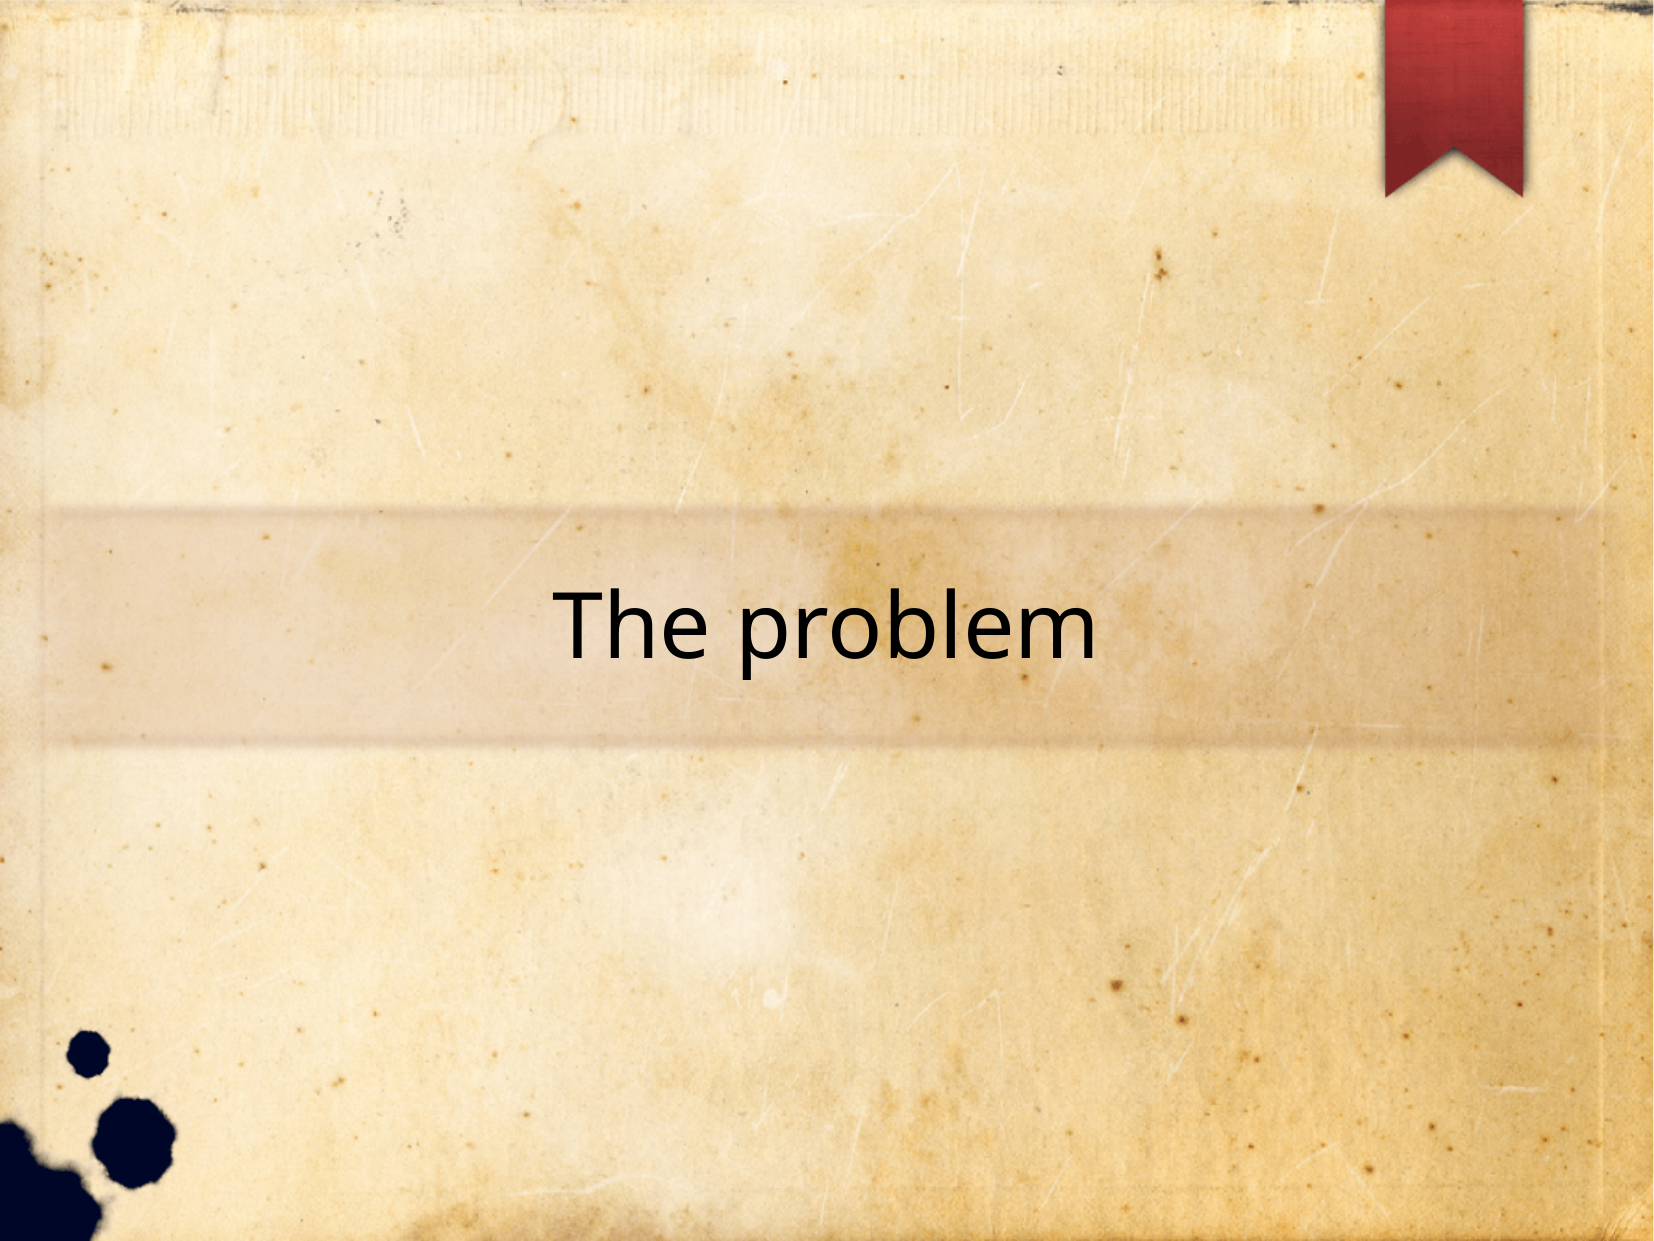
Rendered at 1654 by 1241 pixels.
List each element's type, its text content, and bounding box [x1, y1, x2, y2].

picture [0, 0, 1654, 1241]
title The problem [82, 519, 1571, 727]
